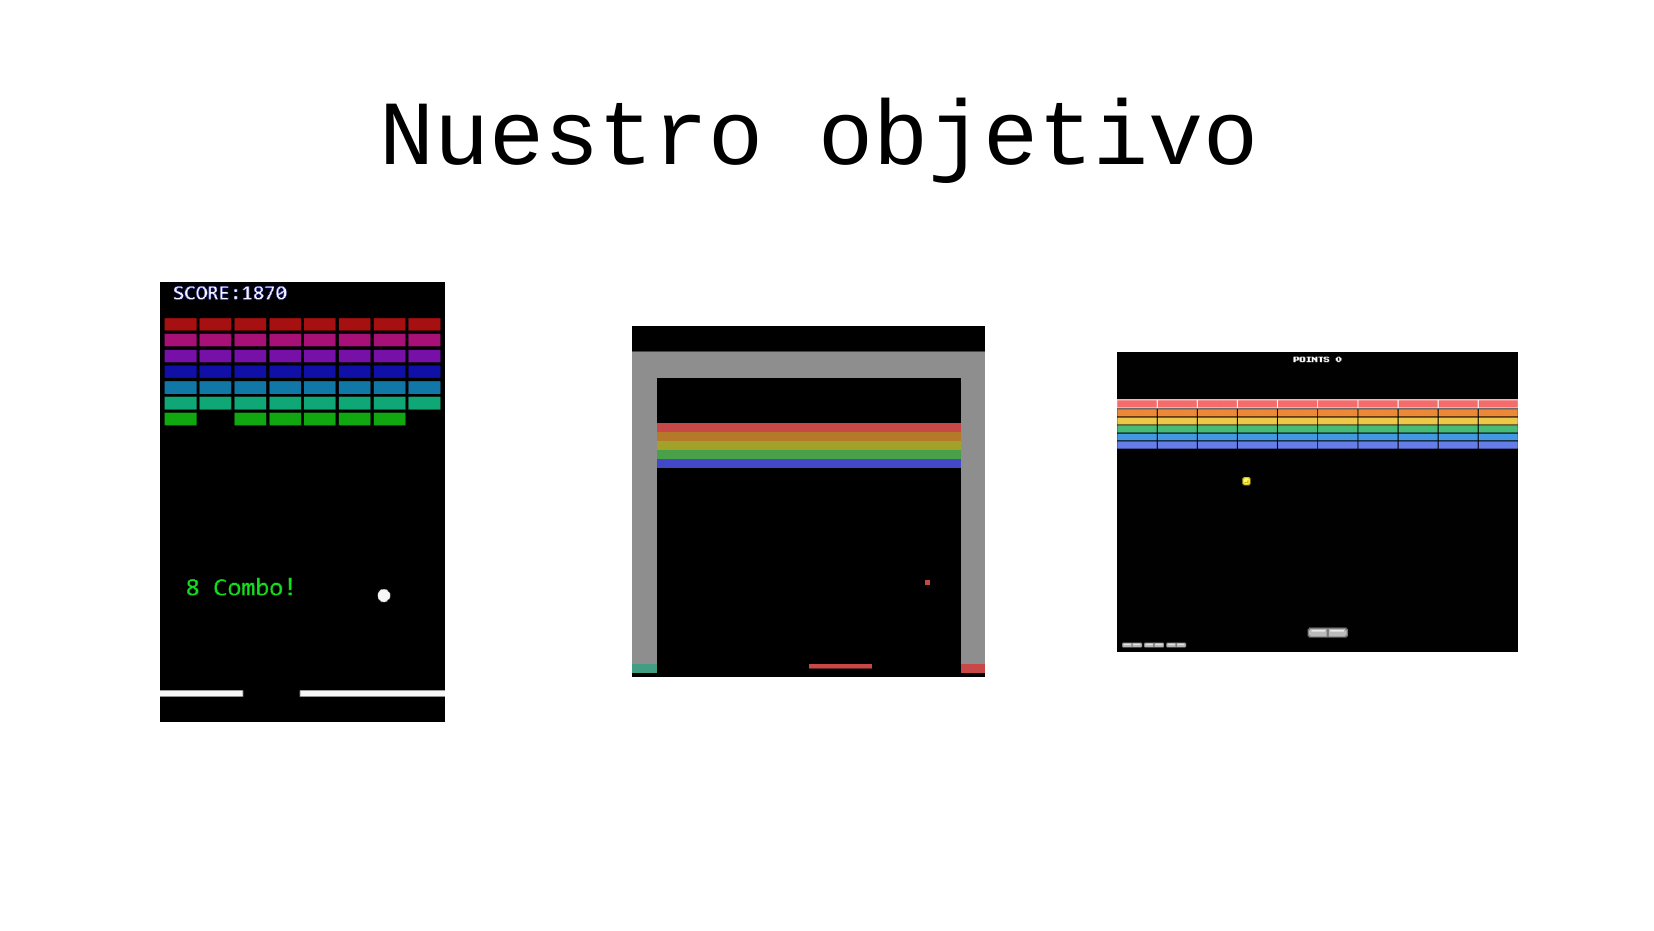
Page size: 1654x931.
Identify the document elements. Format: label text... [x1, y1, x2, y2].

picture [1117, 352, 1518, 652]
picture [160, 282, 445, 722]
picture [632, 326, 985, 677]
title Nuestro objetivo [75, 62, 1564, 218]
